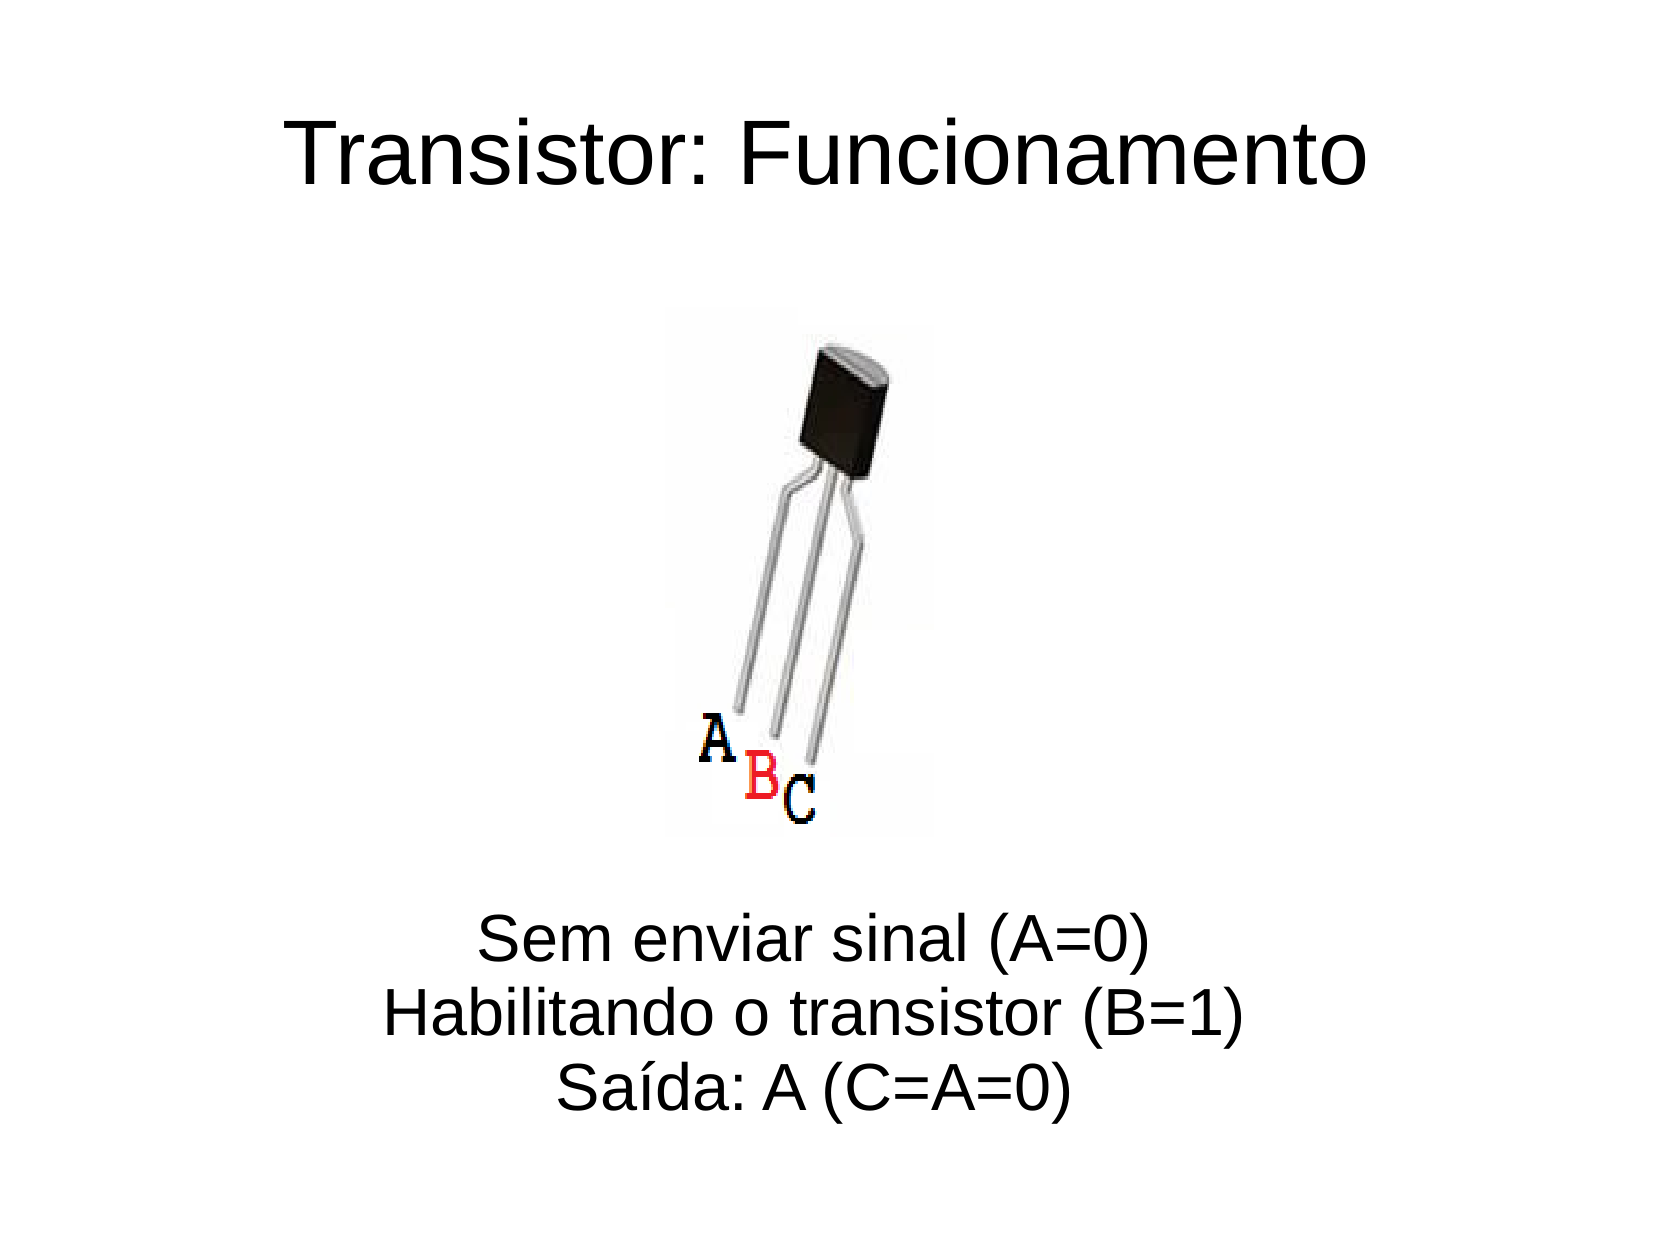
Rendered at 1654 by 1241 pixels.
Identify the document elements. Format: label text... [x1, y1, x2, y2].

subtitle Sem enviar sinal (A=0) Habilitando o transistor (B=1) Saída: A (C=A=0) [70, 897, 1559, 1128]
title Transistor: Funcionamento [82, 49, 1571, 257]
picture [665, 307, 934, 837]
